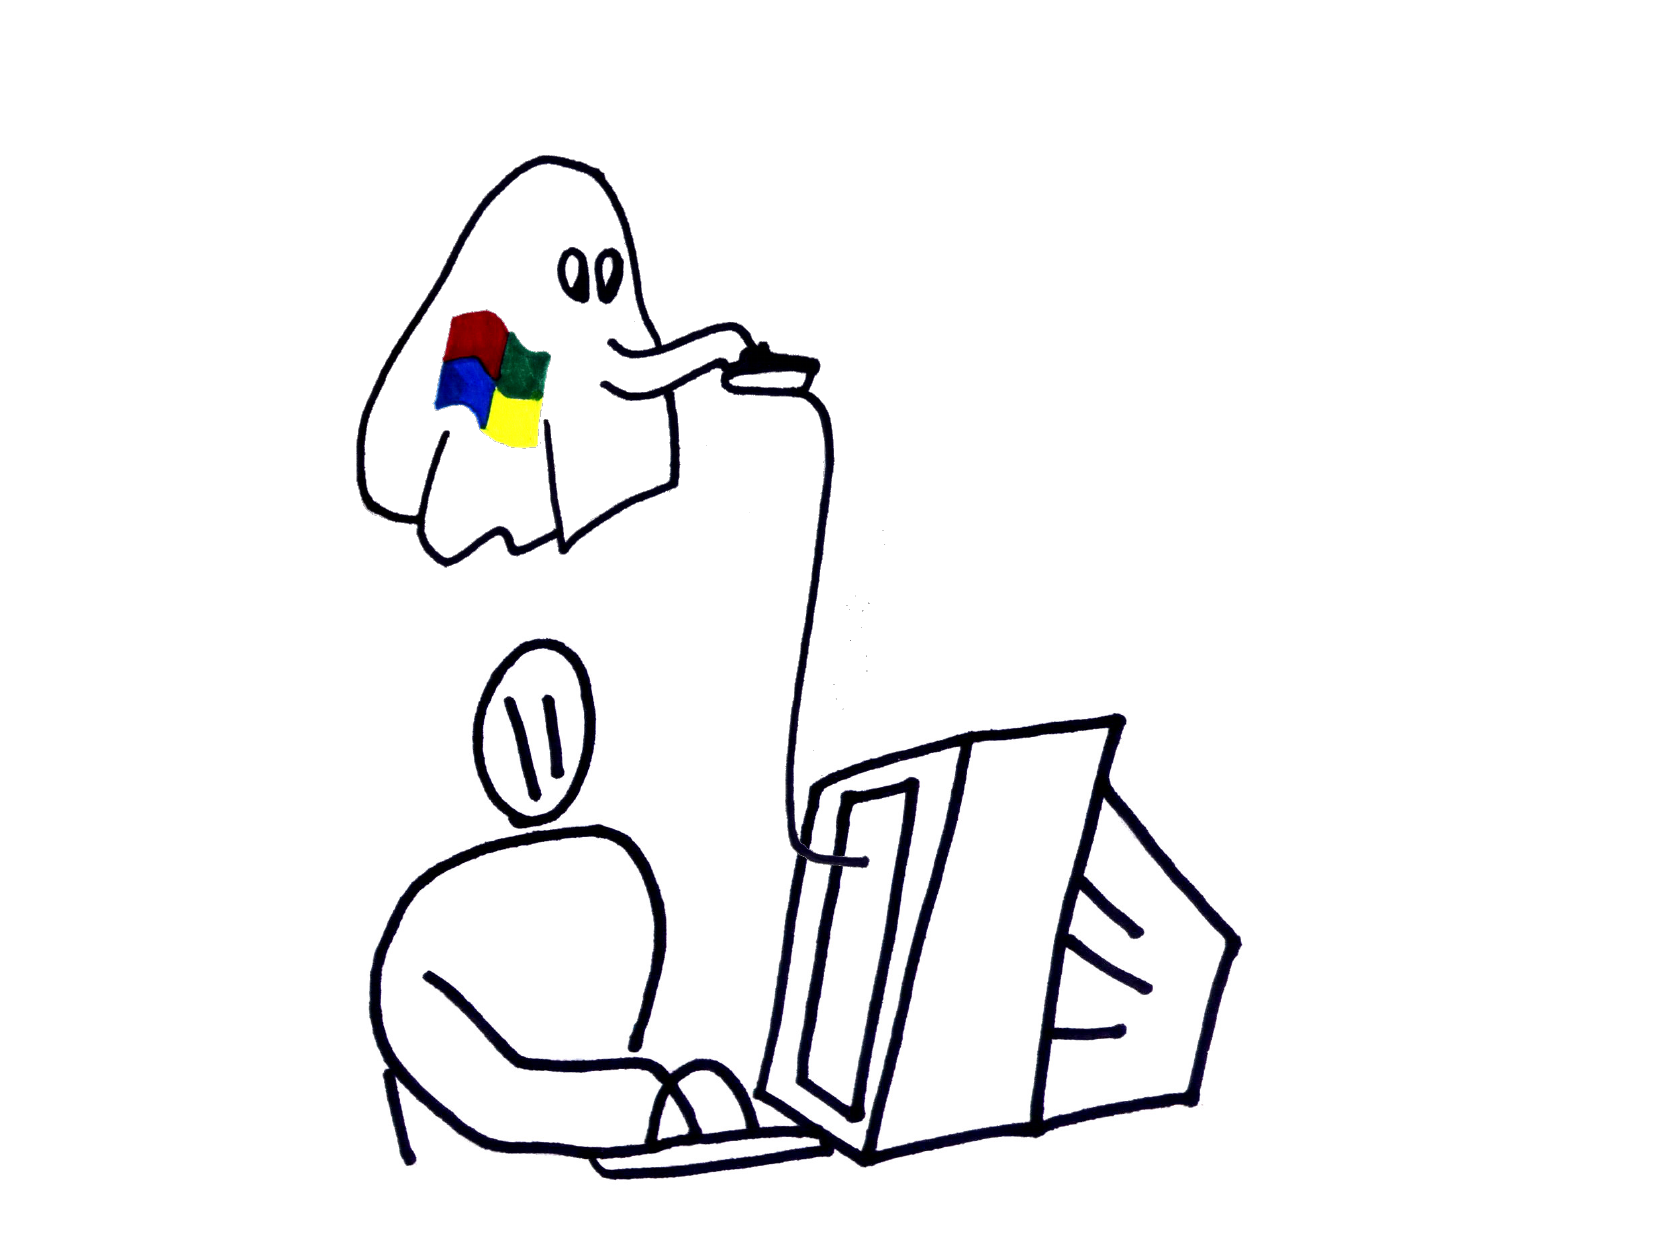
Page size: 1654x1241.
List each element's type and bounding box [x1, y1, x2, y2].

picture [248, 125, 1408, 1229]
